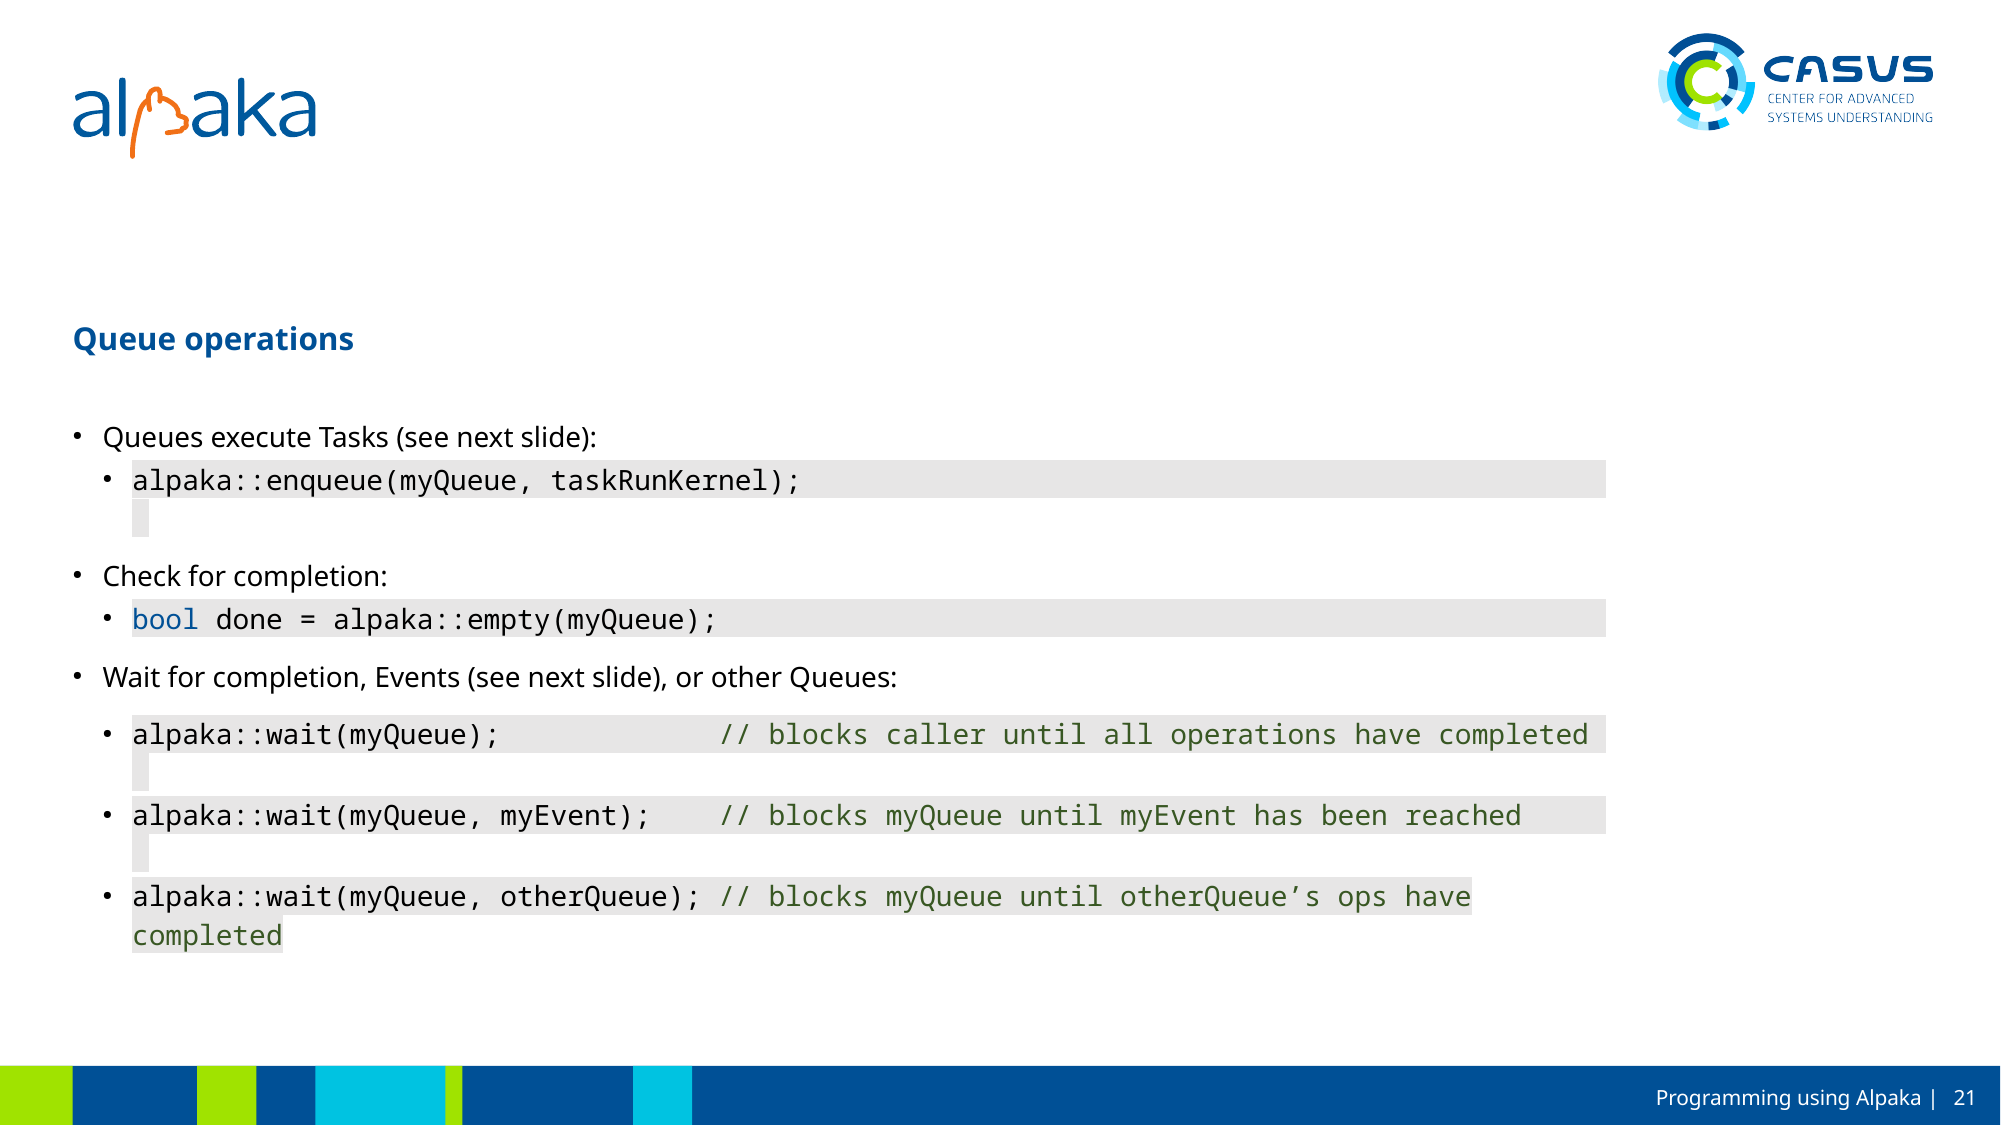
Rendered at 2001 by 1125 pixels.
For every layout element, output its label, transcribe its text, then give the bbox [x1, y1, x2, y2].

picture [72, 76, 317, 160]
picture [1658, 33, 1933, 131]
title [72, 54, 1620, 154]
list Queue operations Queues execute Tasks (see next slide): alpaka::enqueue(myQueue, taskRunKernel); Check for completion: bool done = alpaka::empty(myQueue); Wait for completion, Events (see next slide), or other Queues: alpaka::wait(myQueue); // blocks caller until all operations have completed alpaka::wait(myQueue, myEvent); // blocks myQueue until myEvent has been reached alpaka::wait(myQueue, otherQueue); // blocks myQueue until otherQueue’s ops have completed [72, 316, 1620, 979]
